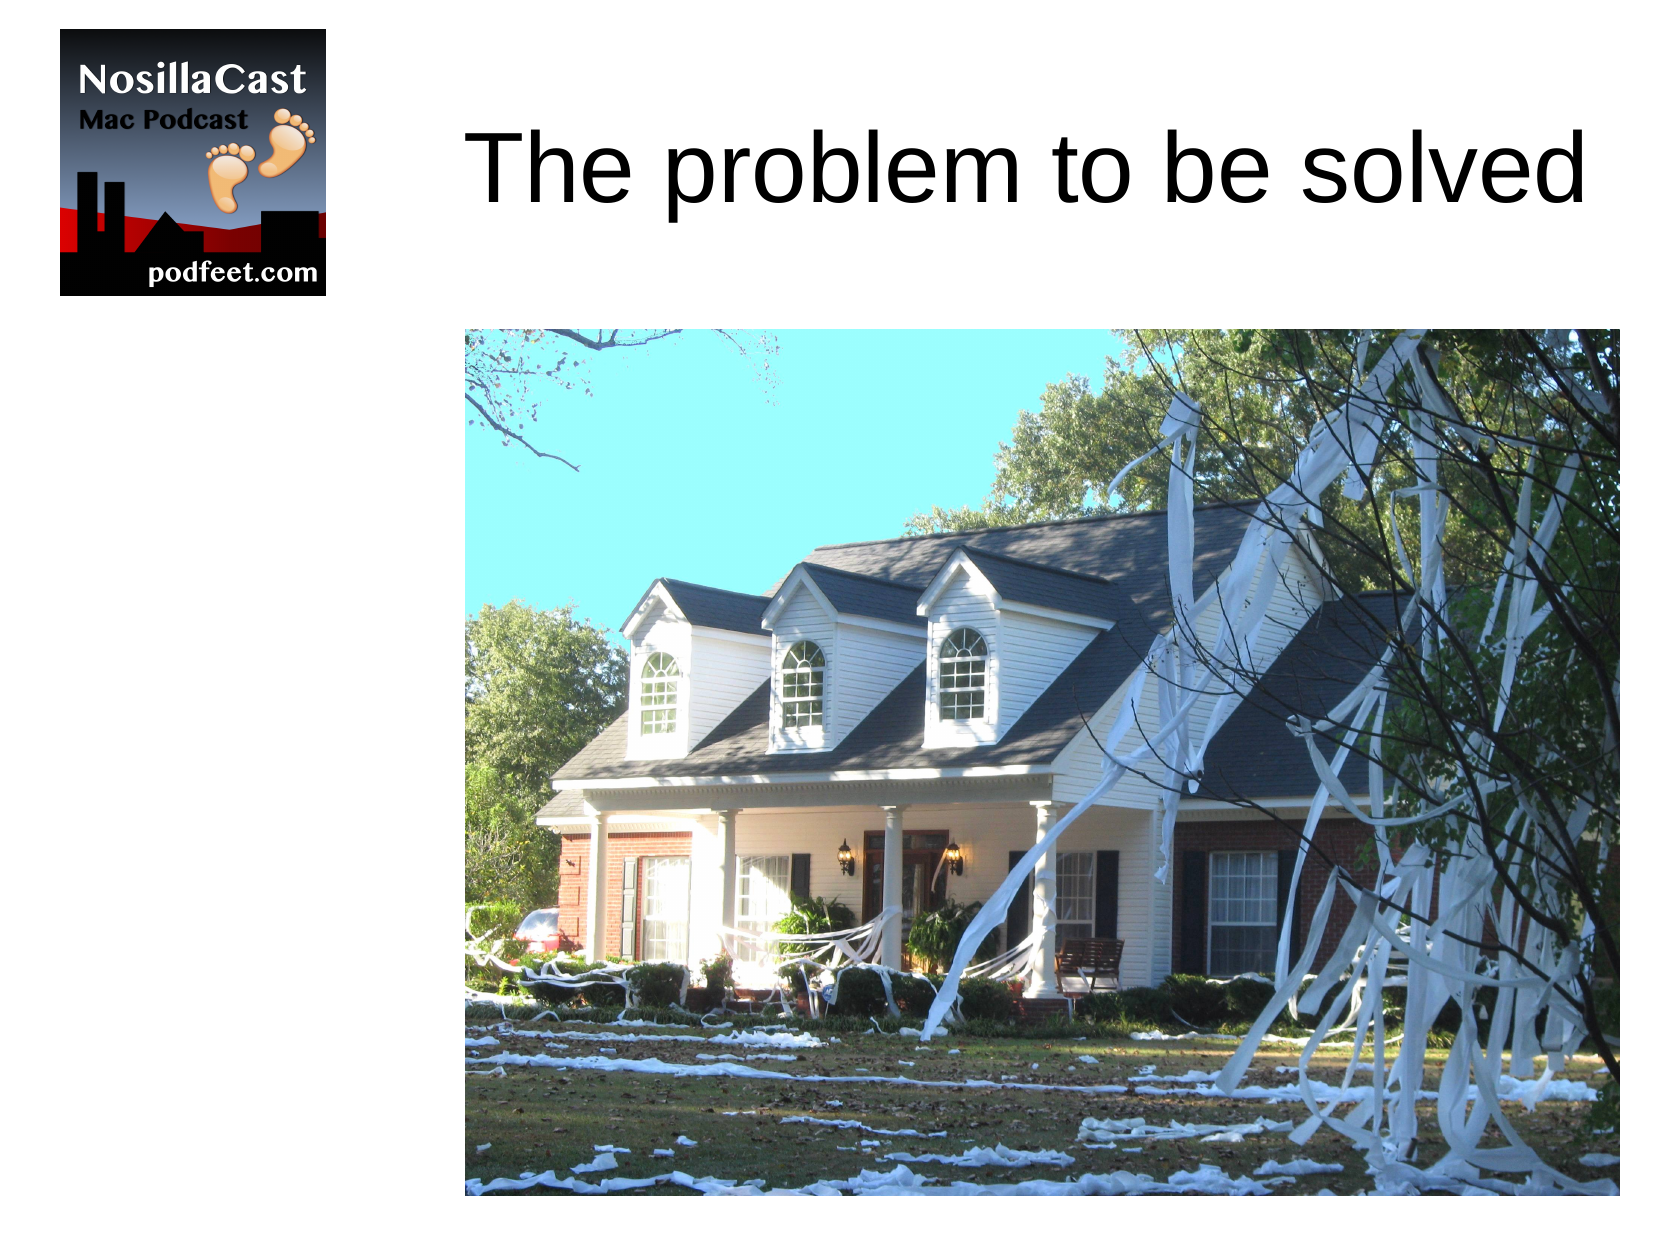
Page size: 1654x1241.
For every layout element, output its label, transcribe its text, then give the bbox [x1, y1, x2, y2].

picture [465, 329, 1620, 1196]
text_box The problem to be solved [448, 105, 1606, 232]
picture [60, 29, 326, 296]
